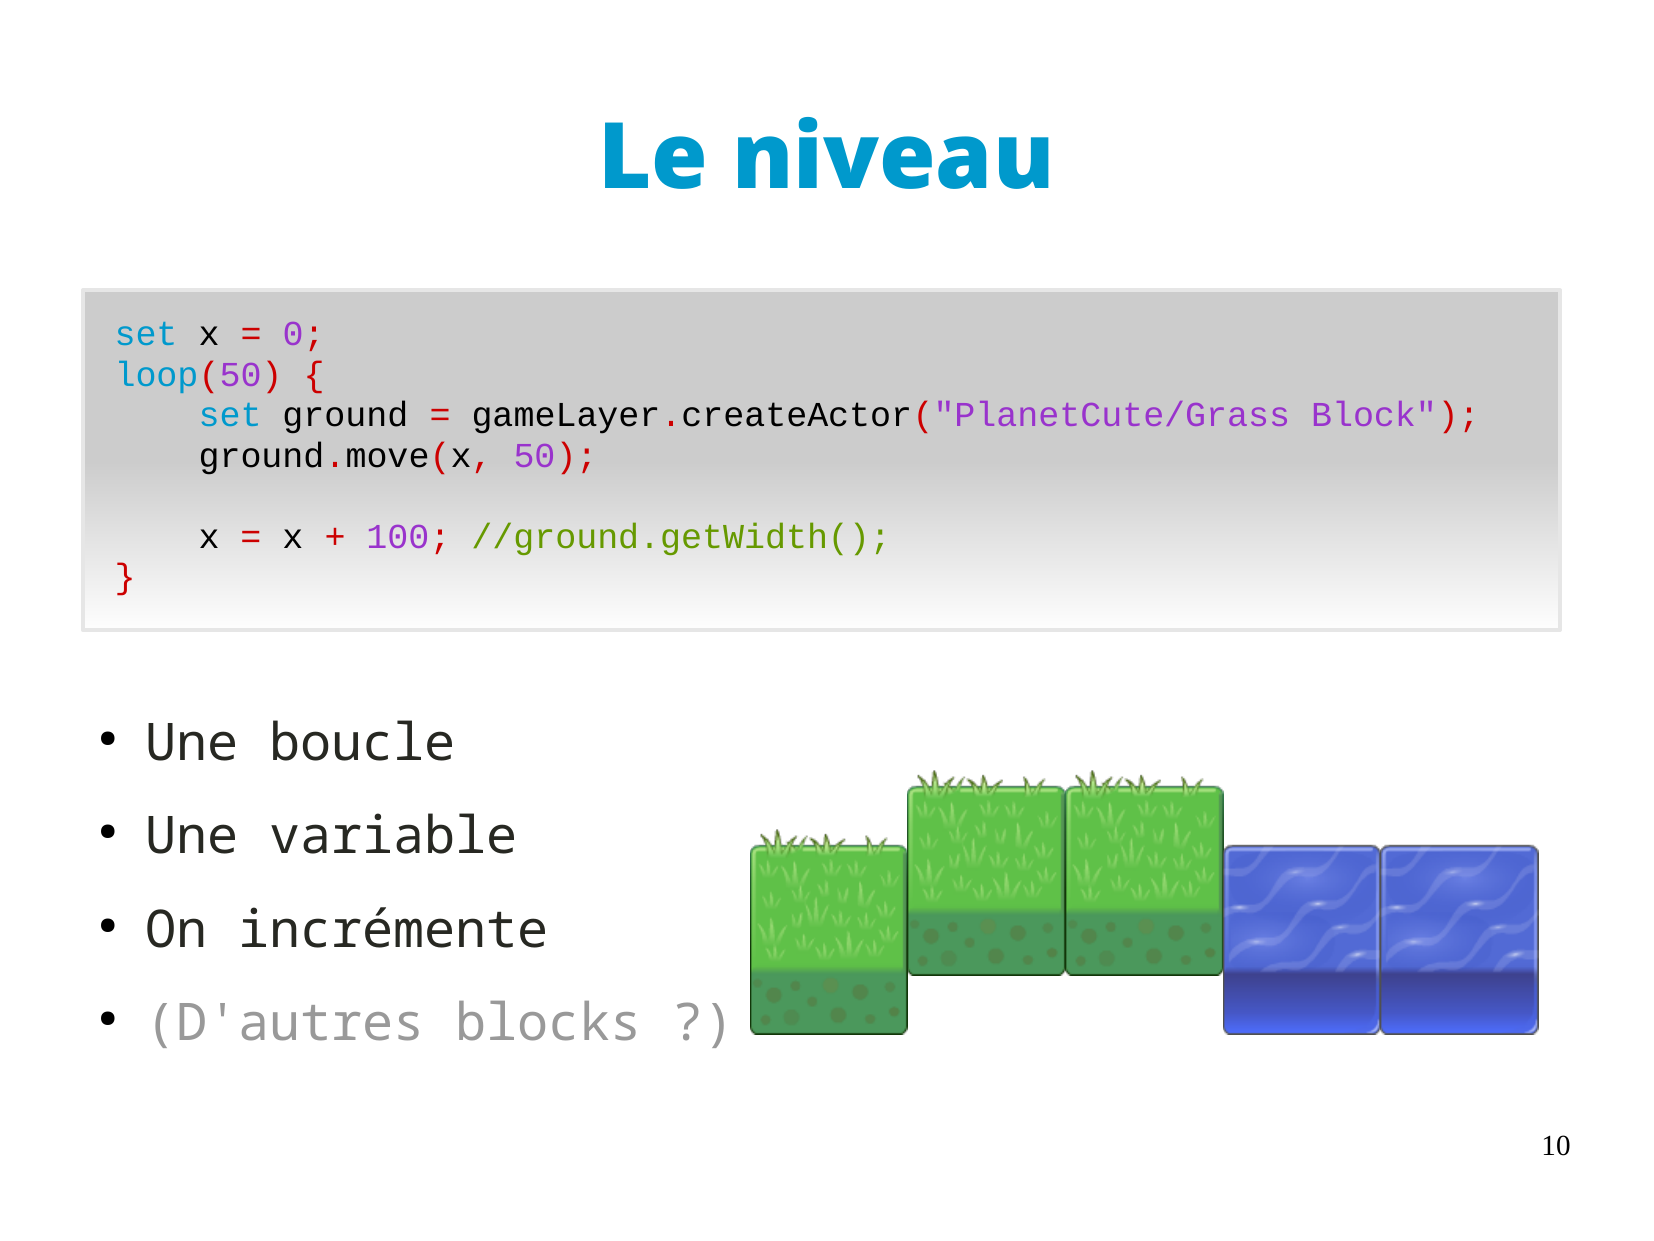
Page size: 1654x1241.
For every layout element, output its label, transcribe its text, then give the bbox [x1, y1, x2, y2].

title Le niveau [82, 49, 1571, 257]
picture [750, 708, 1539, 1036]
list set x = 0; loop(50) { set ground = gameLayer.createActor("PlanetCute/Grass Block"); ground.move(x, 50); x = x + 100; //ground.getWidth(); } [82, 290, 1561, 631]
list Une boucle Une variable On incrémente (D'autres blocks ?) [82, 705, 736, 1066]
